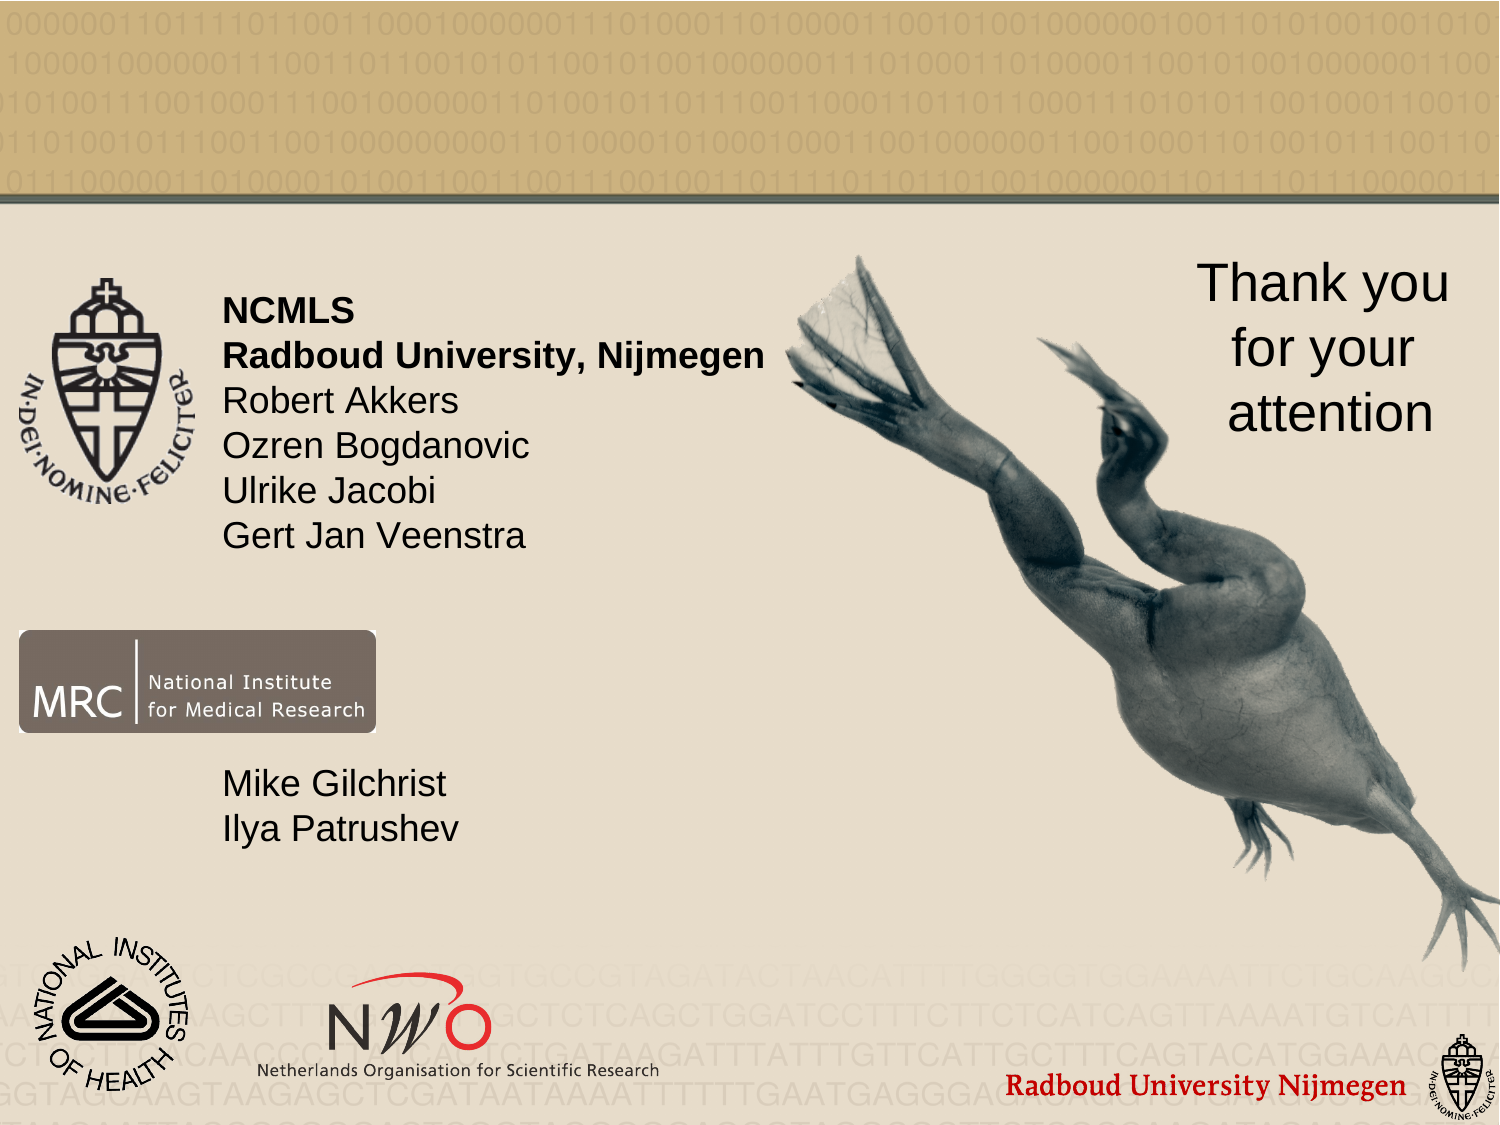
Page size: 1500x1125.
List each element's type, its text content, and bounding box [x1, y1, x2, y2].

text_box NCMLS Radboud University, Nijmegen Robert Akkers Ozren Bogdanovic Ulrike Jacobi Gert Jan Veenstra [207, 278, 780, 564]
picture [0, 1, 1500, 1125]
text_box Mike Gilchrist Ilya Patrushev [207, 751, 695, 857]
text_box Thank you for your attention [1087, 240, 1500, 451]
